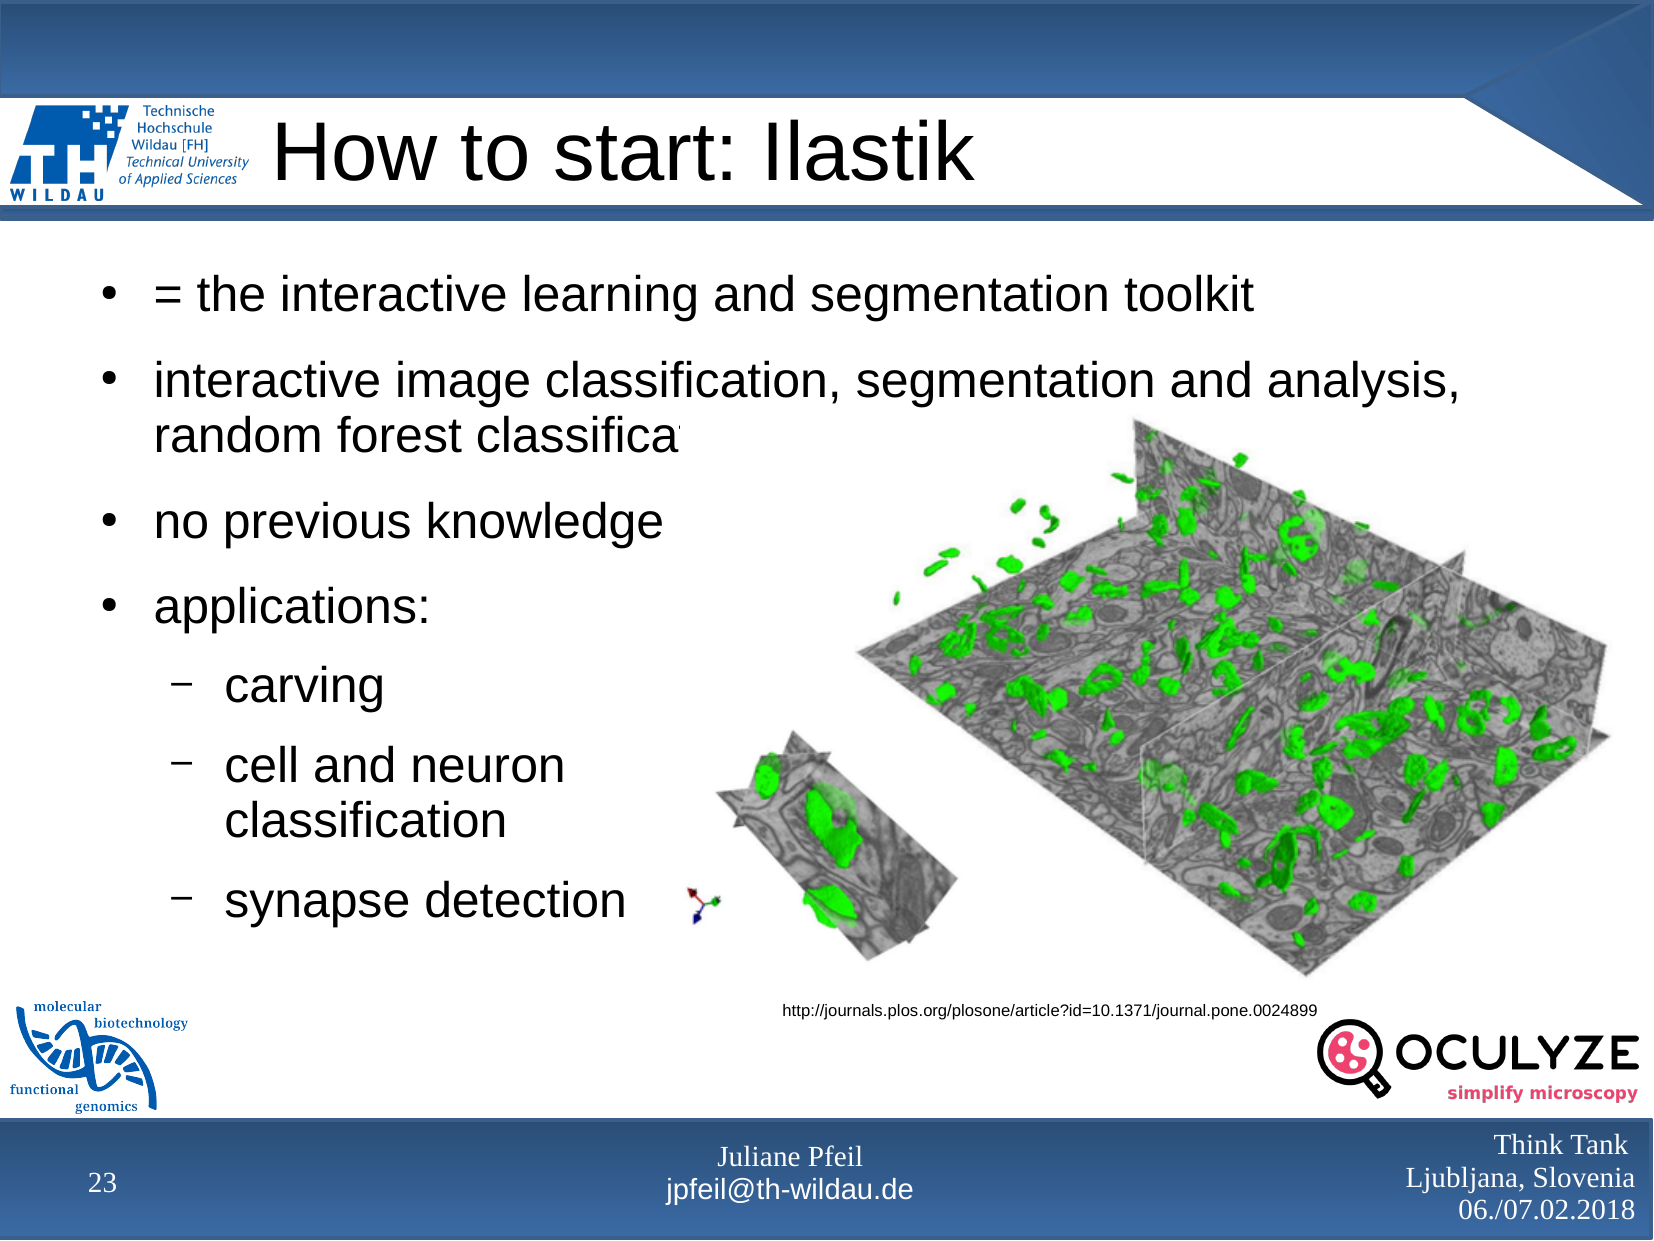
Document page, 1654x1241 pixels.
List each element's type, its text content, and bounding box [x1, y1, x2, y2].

picture [680, 409, 1619, 986]
picture [10, 1001, 188, 1114]
text_box http://journals.plos.org/plosone/article?id=10.1371/journal.pone.0024899 [767, 994, 1382, 1052]
list = the interactive learning and segmentation toolkit interactive image classification, segmentation and analysis, random forest classification no previous knowledge is required applications: carving cell and neuron classification synapse detection [82, 266, 1571, 986]
picture [10, 105, 249, 201]
title How to start: Ilastik [271, 95, 1466, 207]
picture [1315, 1017, 1642, 1108]
